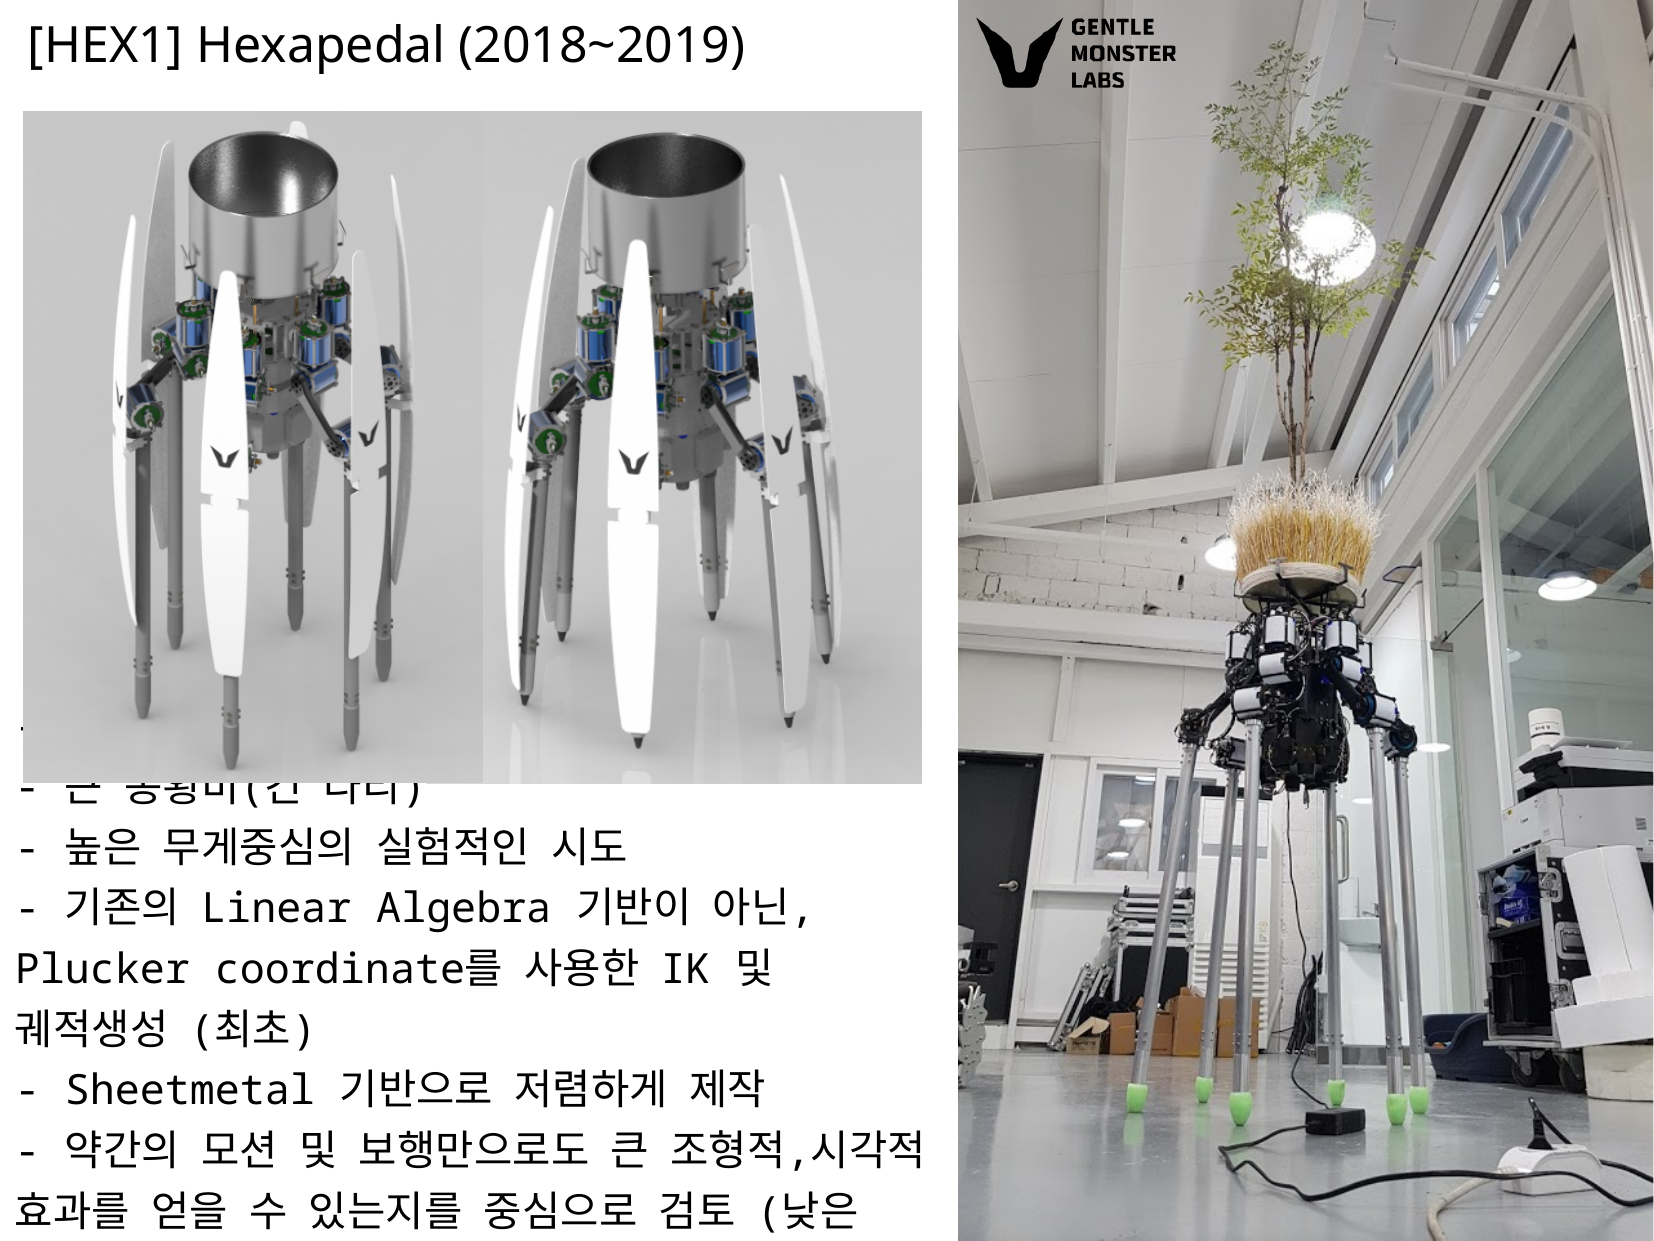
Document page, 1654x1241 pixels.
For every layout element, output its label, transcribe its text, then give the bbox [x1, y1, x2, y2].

text_box [HEX1] Hexapedal (2018~2019) [0, 0, 1654, 88]
text_box - 18~19 DOF - 큰 종횡비(긴 다리) - 높은 무게중심의 실험적인 시도 - 기존의 Linear Algebra 기반이 아닌, Plucker coordinate를 사용한 IK 및 궤적생성 (최초) - Sheetmetal 기반으로 저렴하게 제작 - 약간의 모션 및 보행만으로도 큰 조형적,시각적 효과를 얻을 수 있는지를 중심으로 검토 (낮은 에너지 소모) [0, 787, 959, 1208]
picture [958, 17, 1654, 1241]
picture [23, 111, 922, 784]
